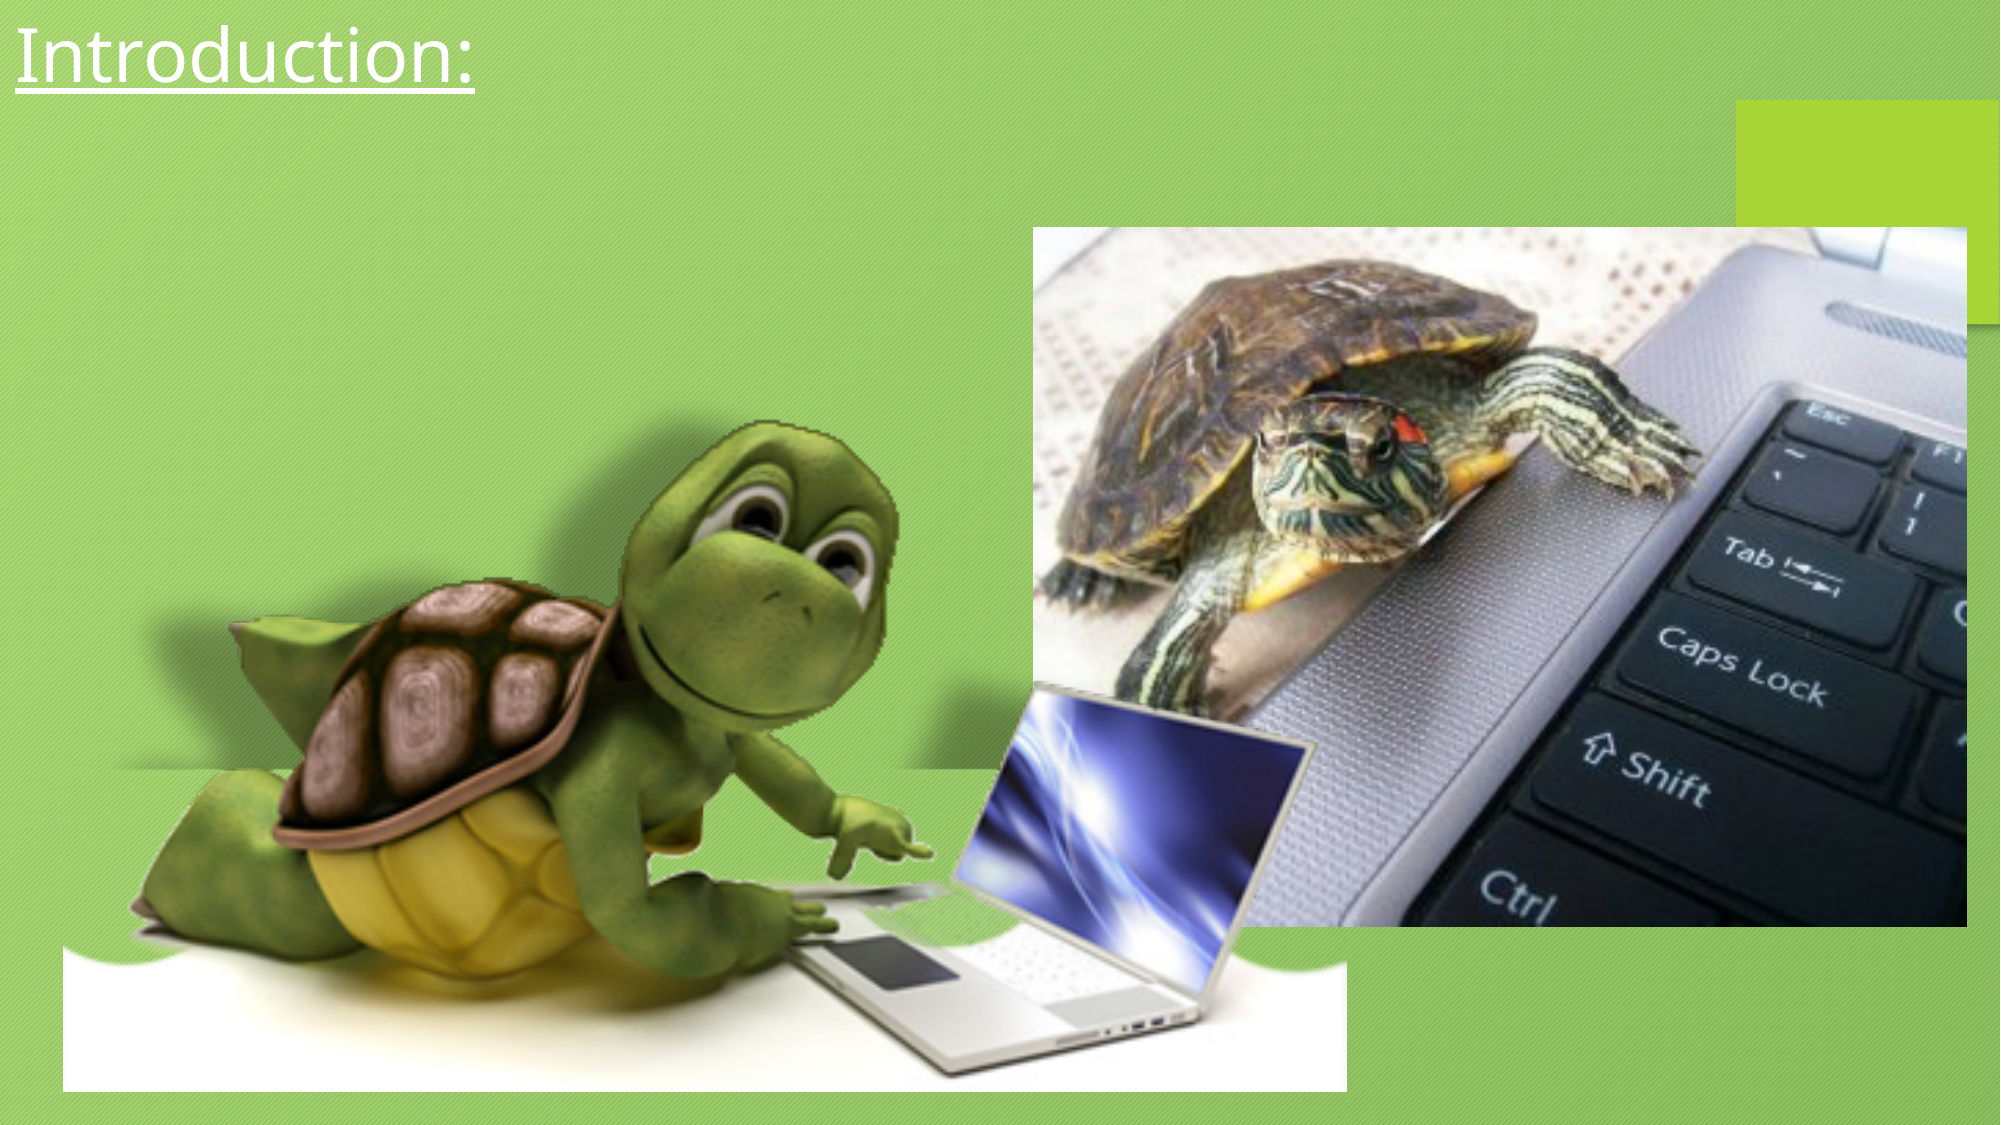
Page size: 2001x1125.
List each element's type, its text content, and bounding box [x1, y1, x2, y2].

text_box Introduction: [0, 0, 2000, 228]
picture [63, 227, 1967, 1092]
